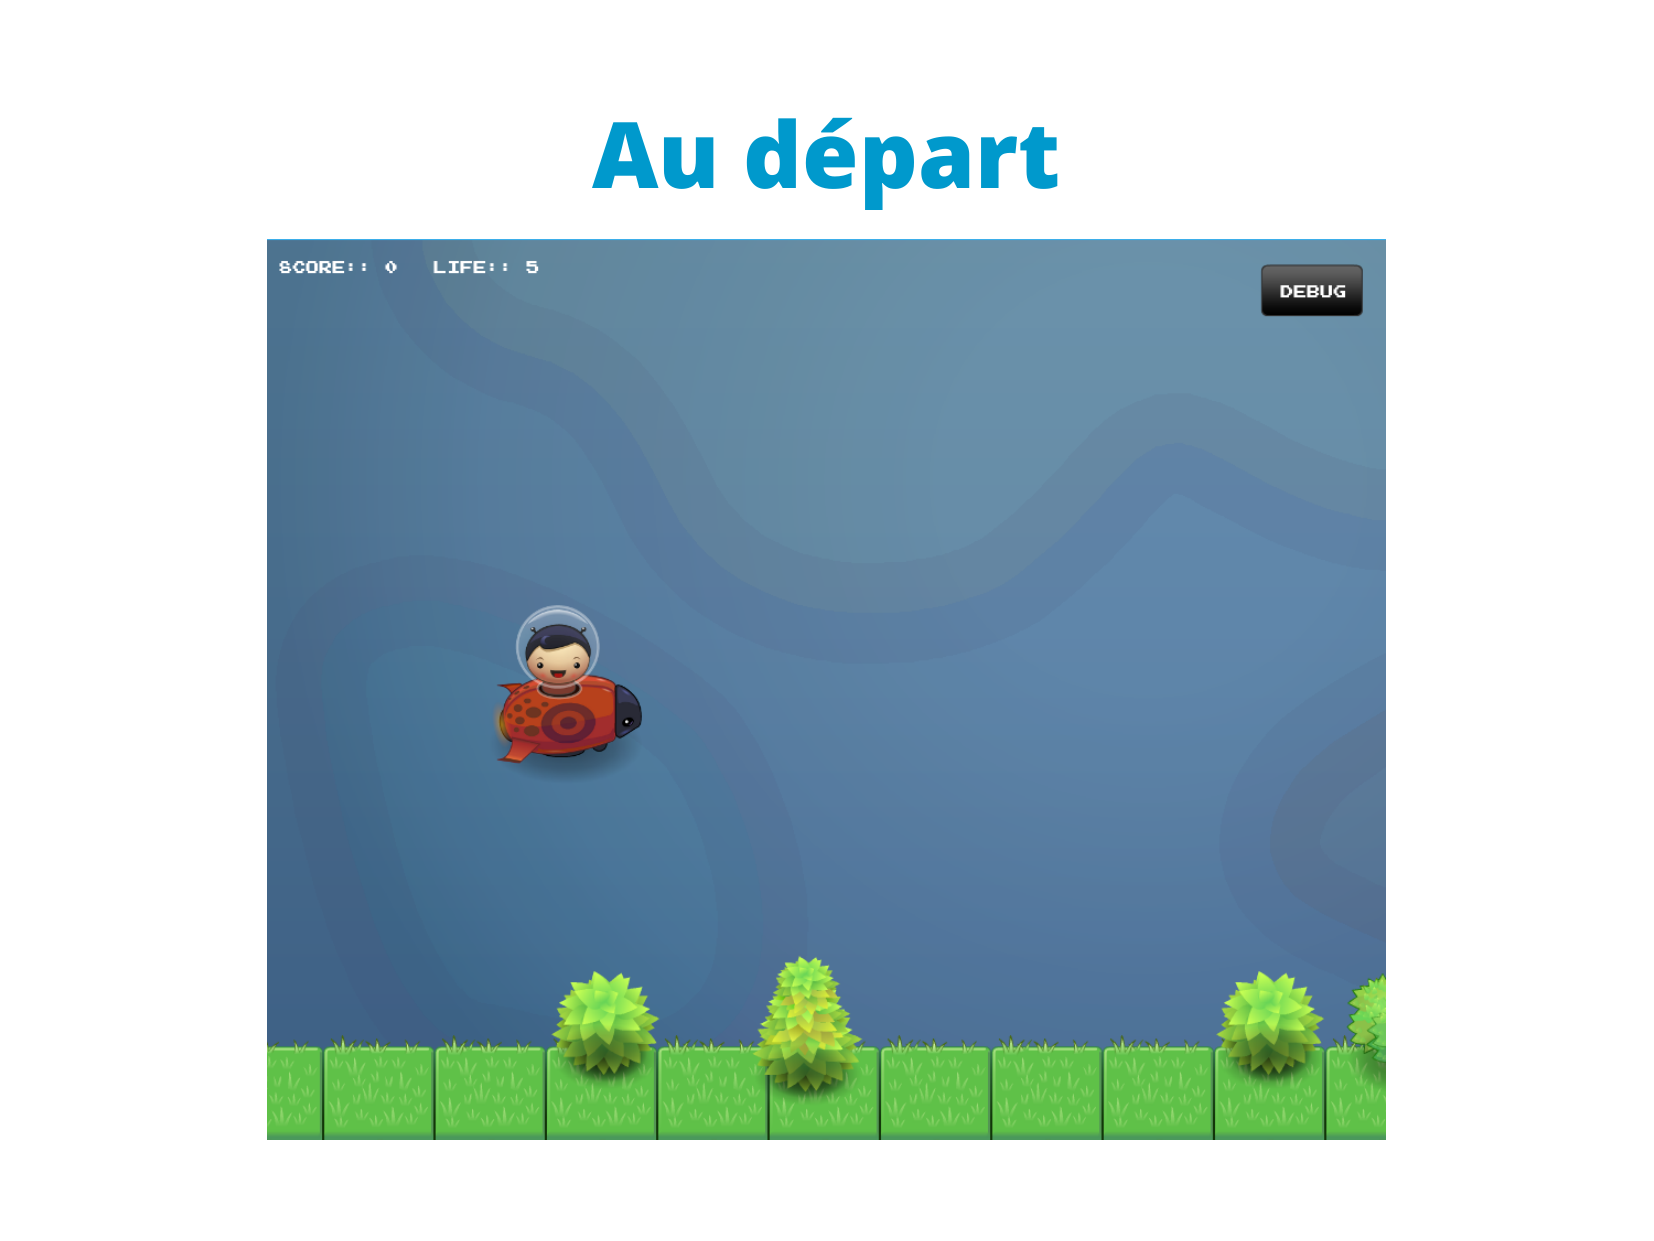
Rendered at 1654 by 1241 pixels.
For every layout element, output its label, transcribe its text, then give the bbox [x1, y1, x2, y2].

title Au départ [82, 49, 1571, 257]
picture [267, 239, 1386, 1141]
